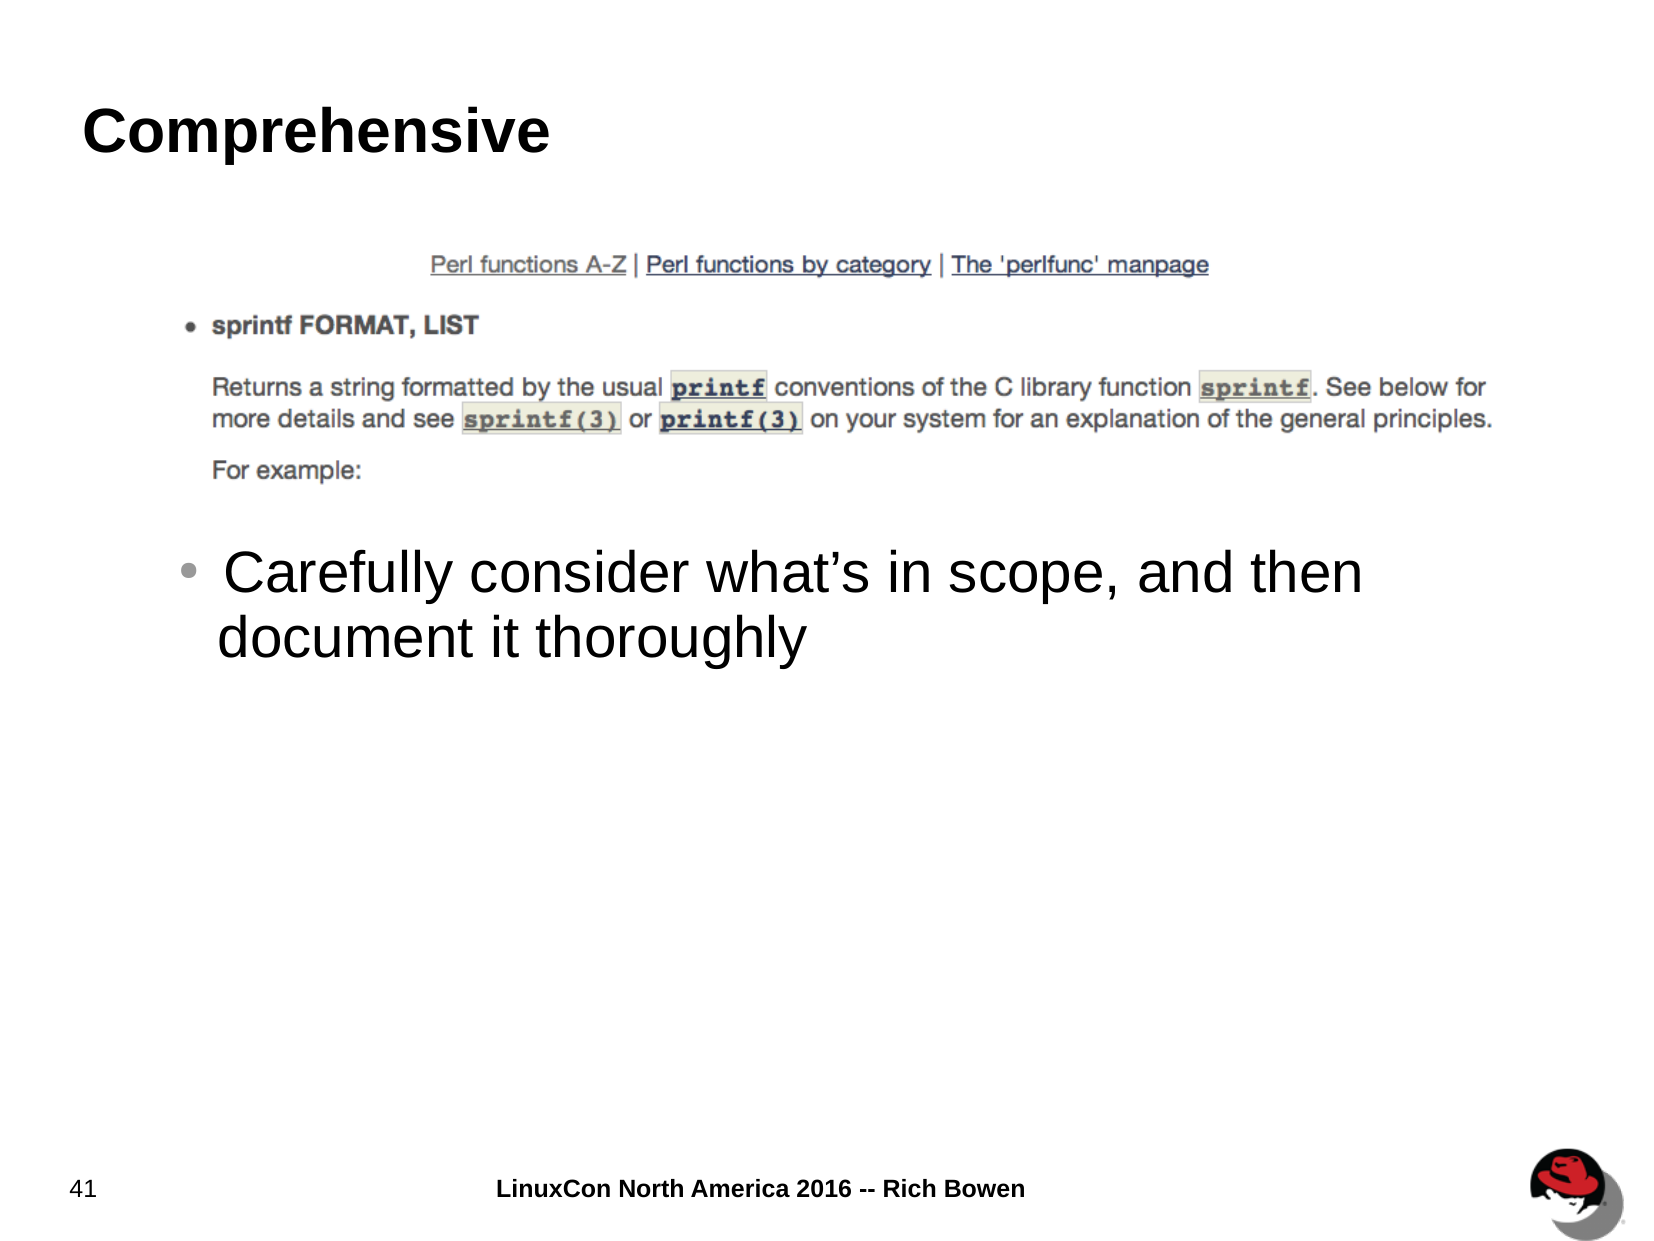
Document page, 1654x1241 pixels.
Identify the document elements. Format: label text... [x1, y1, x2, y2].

picture [1529, 1146, 1613, 1224]
title Comprehensive [82, 37, 1571, 226]
picture [145, 224, 1516, 515]
list Carefully consider what’s in scope, and then document it thoroughly [86, 540, 1576, 1039]
